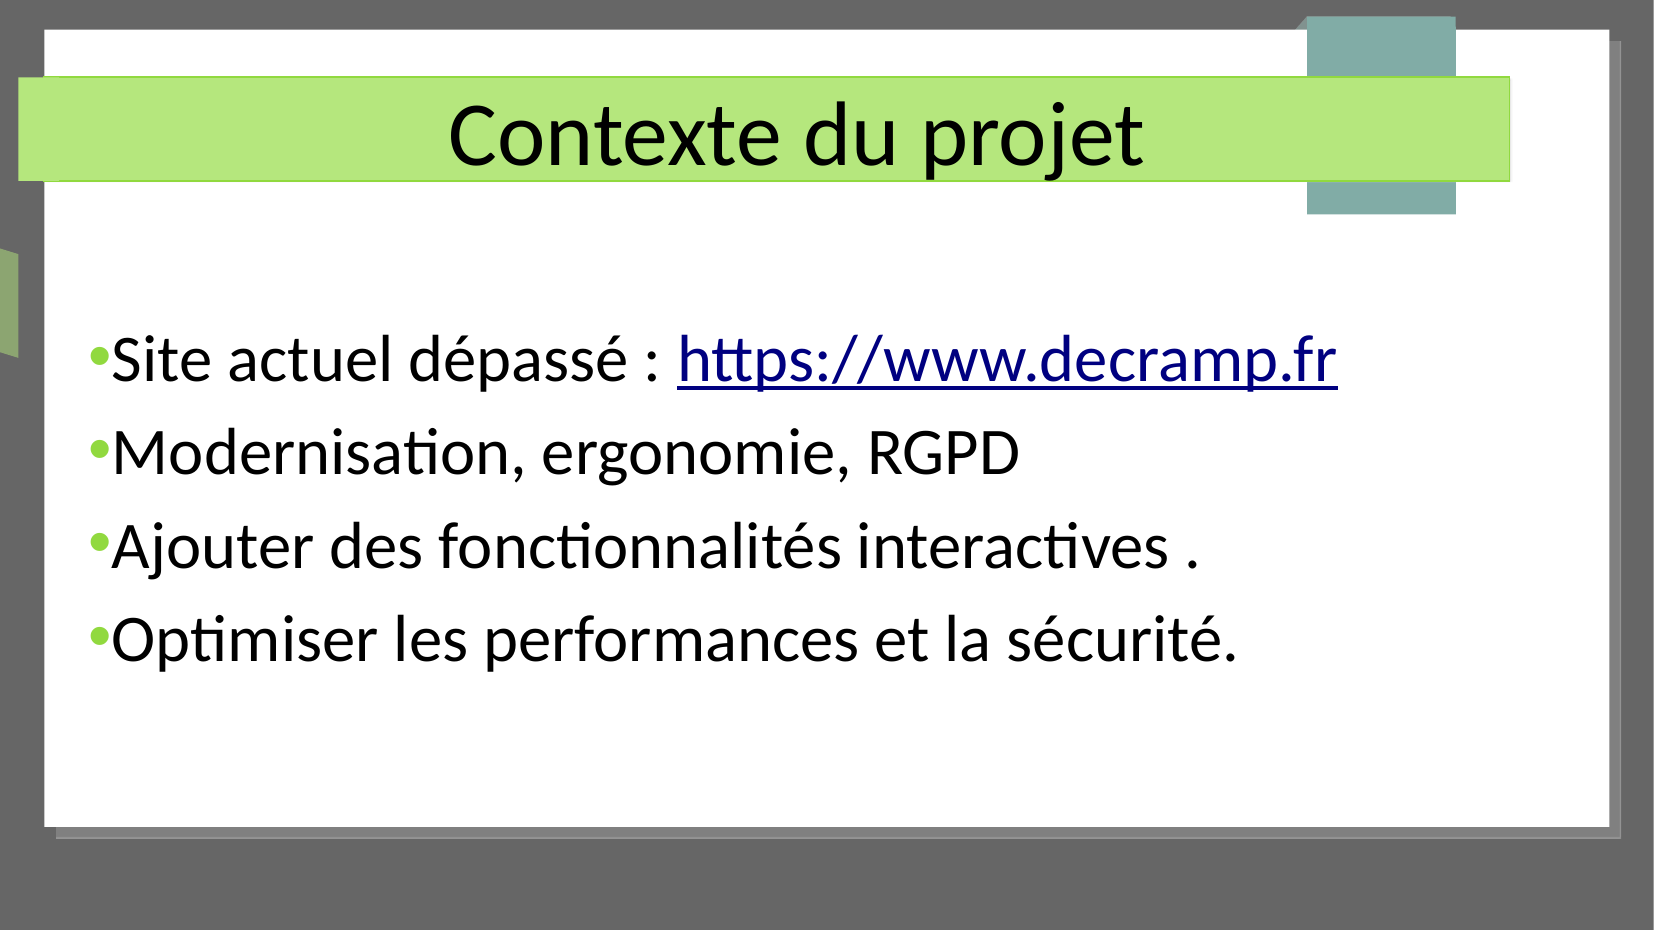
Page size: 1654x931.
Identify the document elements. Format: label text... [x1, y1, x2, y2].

list Site actuel dépassé : https://www.decramp.fr Modernisation, ergonomie, RGPD Ajouter des fonctionnalités interactives . Optimiser les performances et la sécurité. [88, 221, 1565, 813]
title Contexte du projet [88, 73, 1506, 178]
